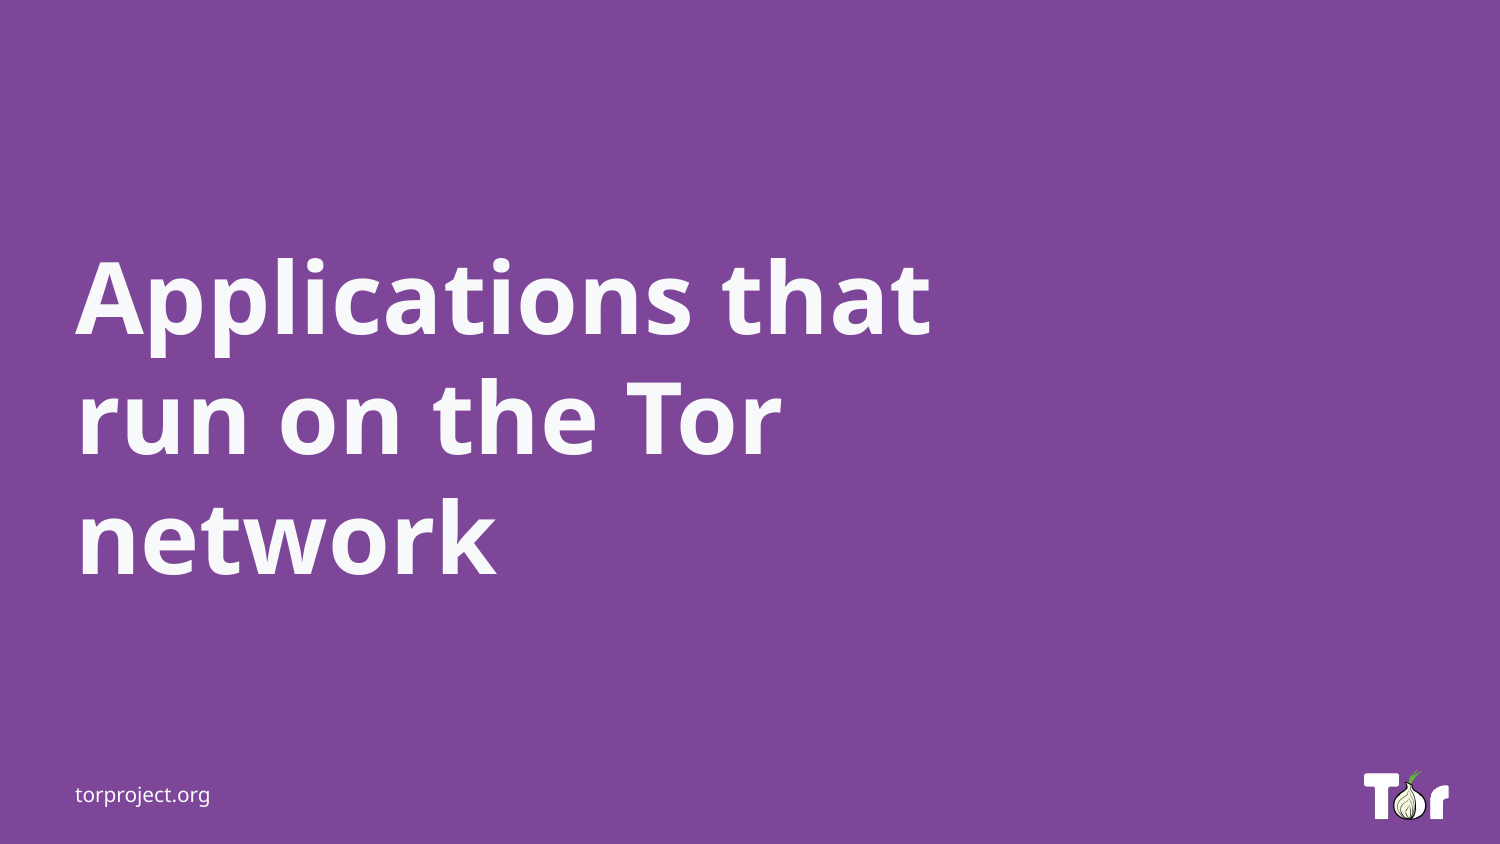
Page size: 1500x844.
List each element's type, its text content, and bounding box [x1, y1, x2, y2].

title Applications that run on the Tor network [75, 215, 1050, 629]
picture [1364, 768, 1449, 820]
